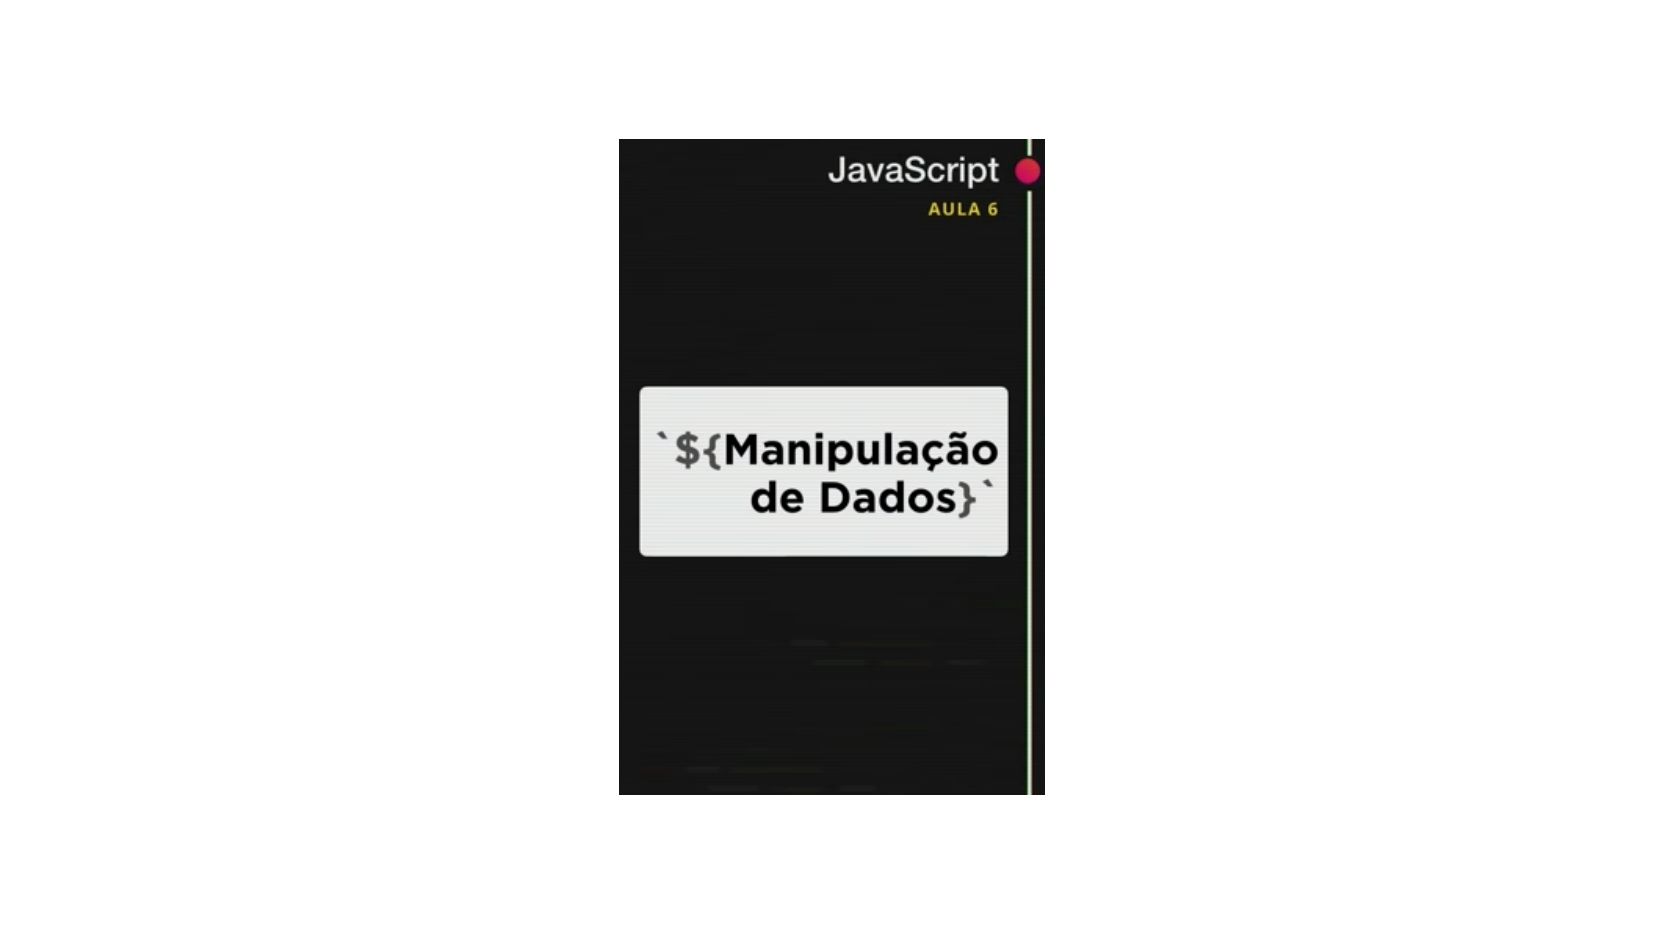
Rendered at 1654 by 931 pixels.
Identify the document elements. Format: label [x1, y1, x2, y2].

picture [619, 139, 1045, 795]
